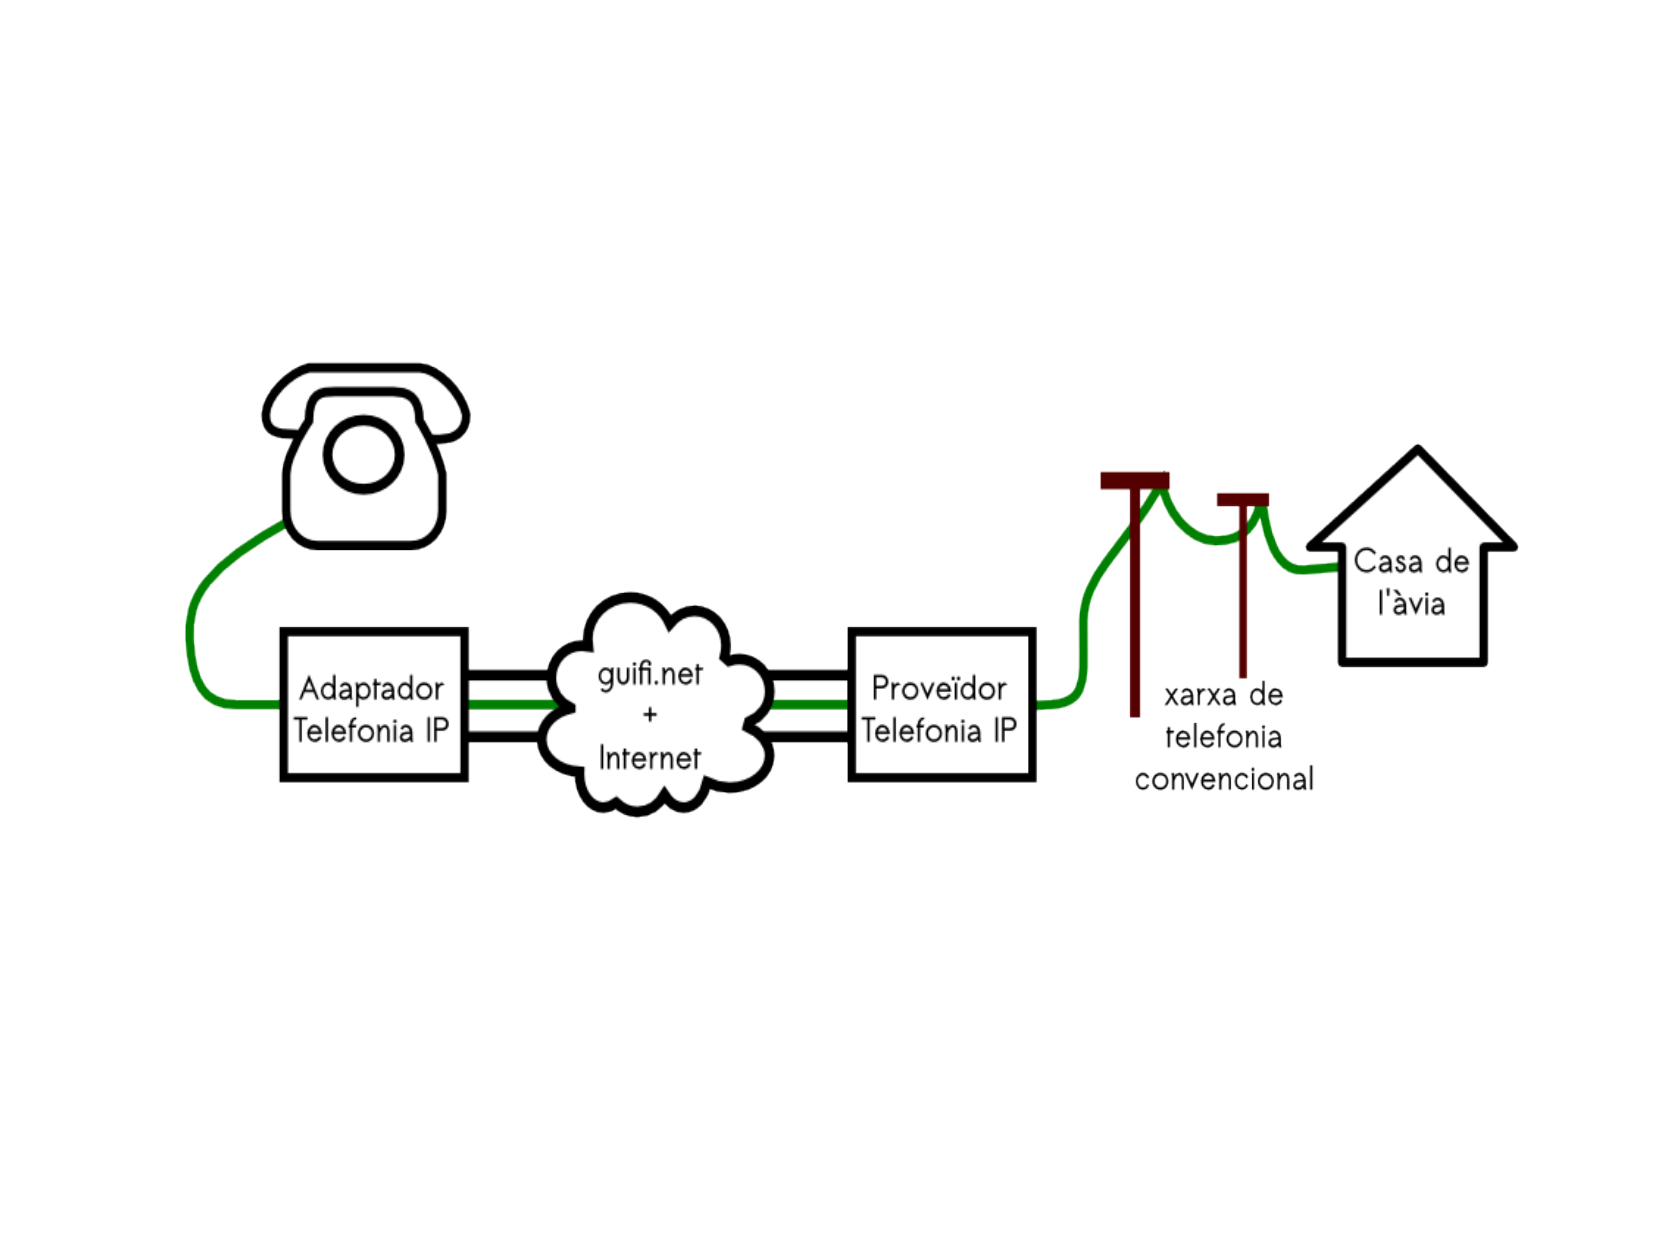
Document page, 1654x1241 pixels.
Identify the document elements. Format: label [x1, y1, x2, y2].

picture [177, 354, 1527, 827]
